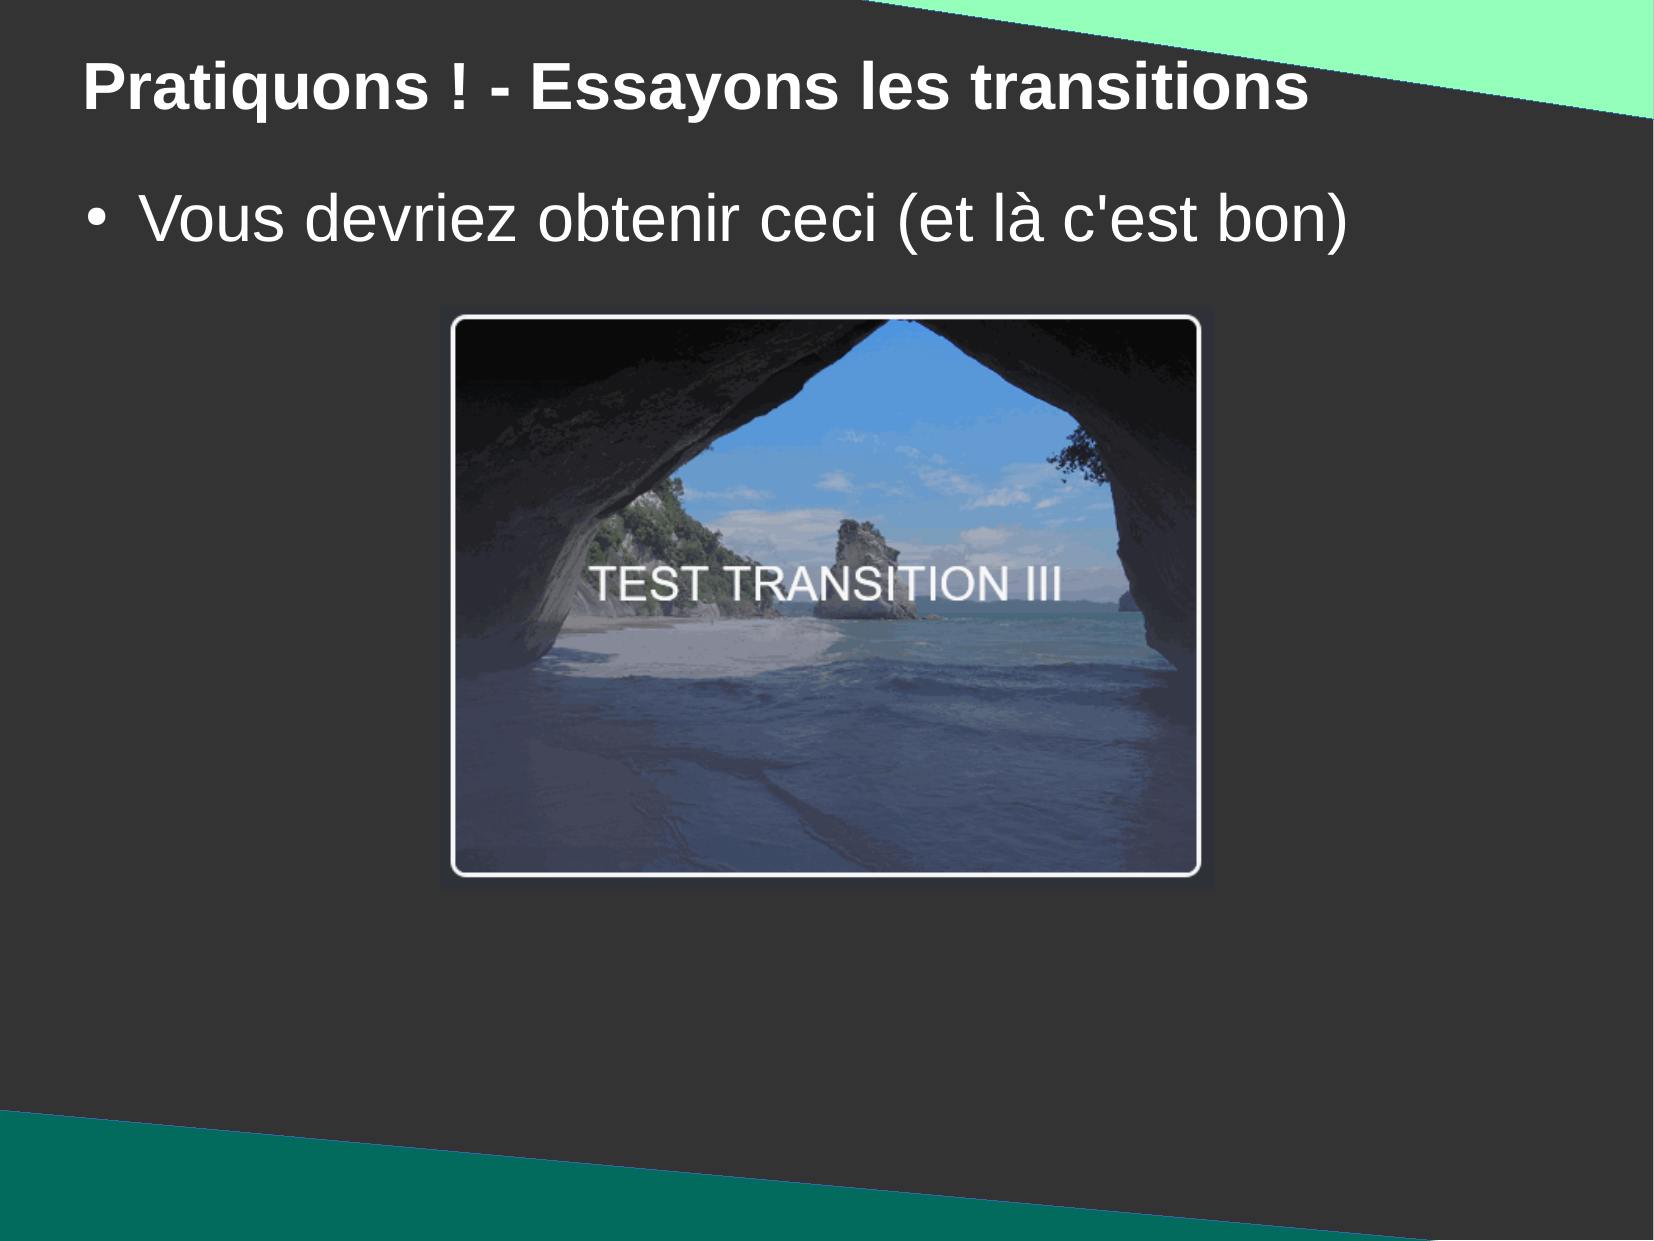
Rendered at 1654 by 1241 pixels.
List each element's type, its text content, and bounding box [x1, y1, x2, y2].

list Vous devriez obtenir ceci (et là c'est bon) [67, 180, 1607, 378]
text_box [862, 0, 1654, 120]
title Pratiquons ! - Essayons les transitions [82, 49, 1630, 199]
picture [440, 307, 1214, 890]
